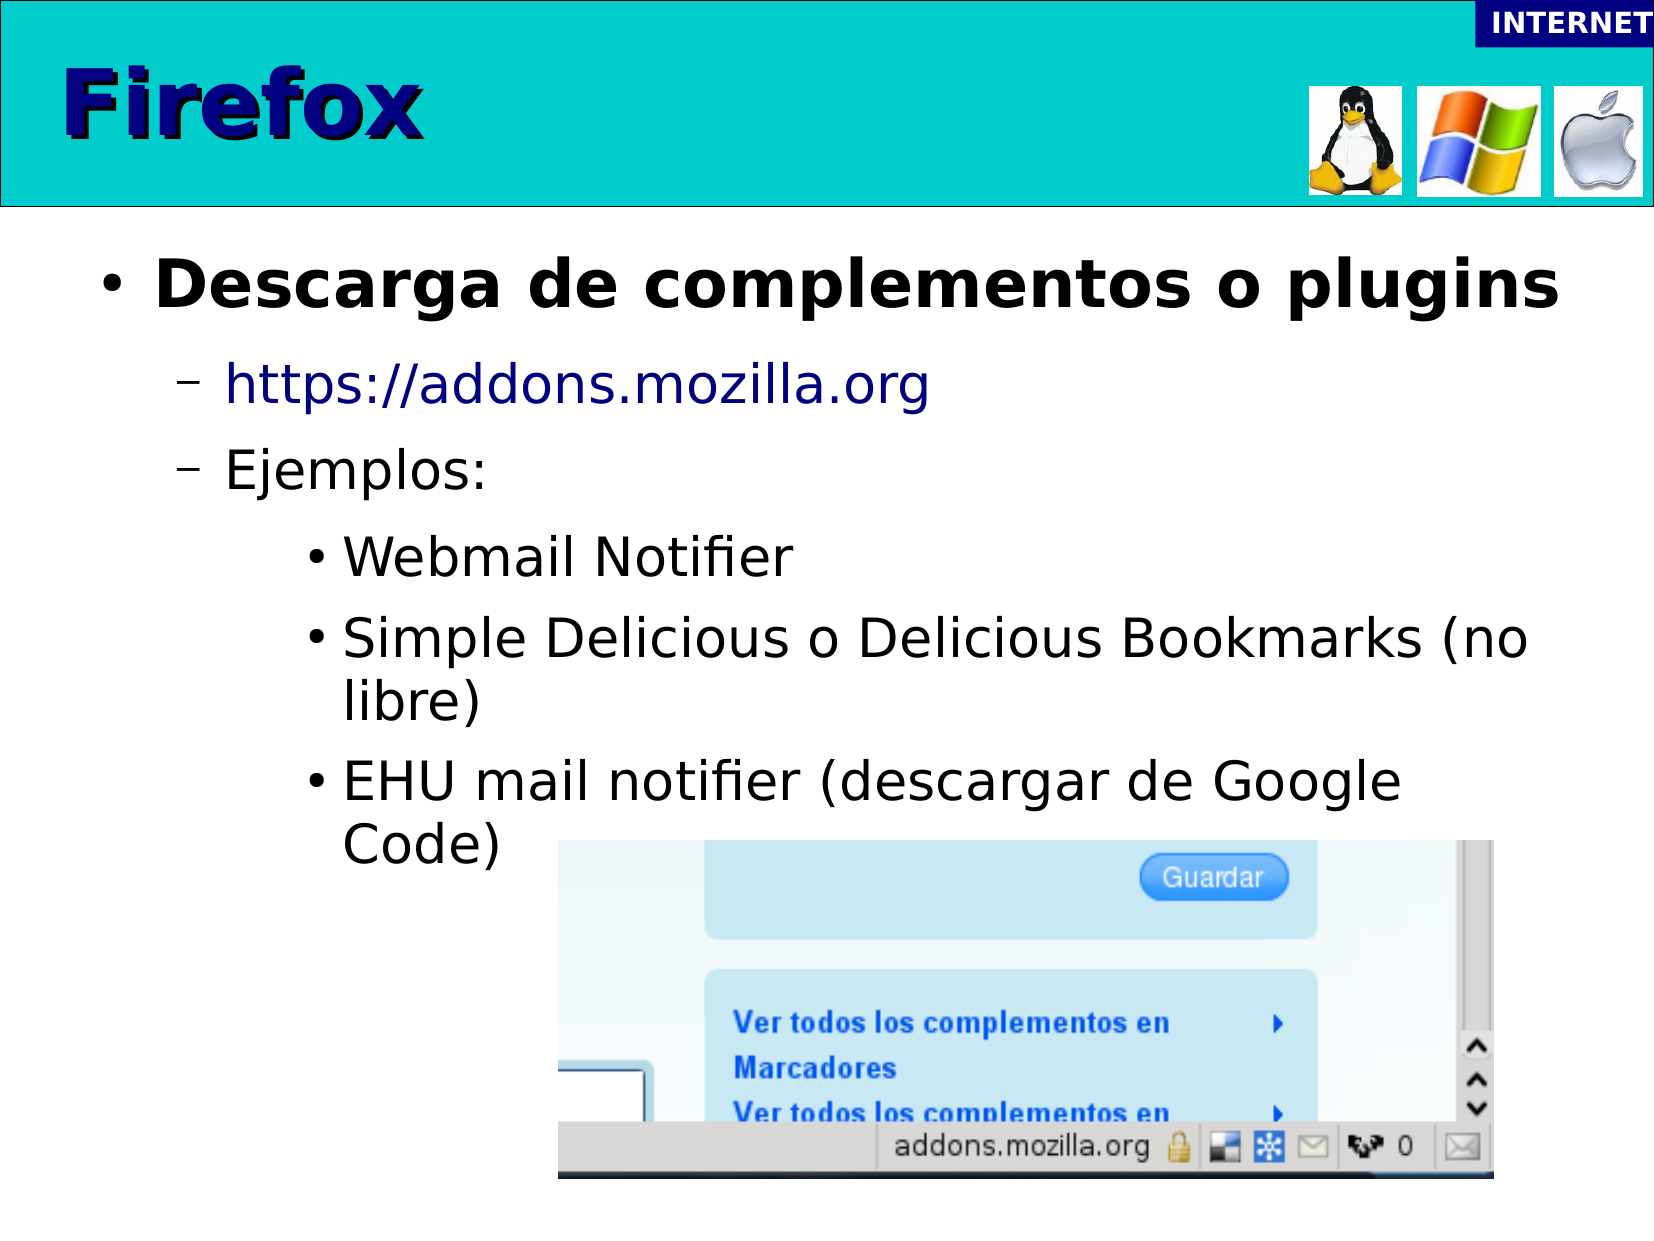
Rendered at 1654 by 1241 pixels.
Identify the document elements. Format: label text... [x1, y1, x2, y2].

list Descarga de complementos o plugins https://addons.mozilla.org Ejemplos: Webmail Notifier Simple Delicious o Delicious Bookmarks (no libre) EHU mail notifier (descargar de Google Code) [82, 245, 1571, 1094]
picture [1417, 86, 1541, 197]
picture [558, 840, 1494, 1179]
picture [1554, 86, 1643, 197]
picture [1309, 86, 1402, 195]
text_box INTERNET [1475, 0, 1654, 48]
title Firefox [59, 22, 1654, 185]
